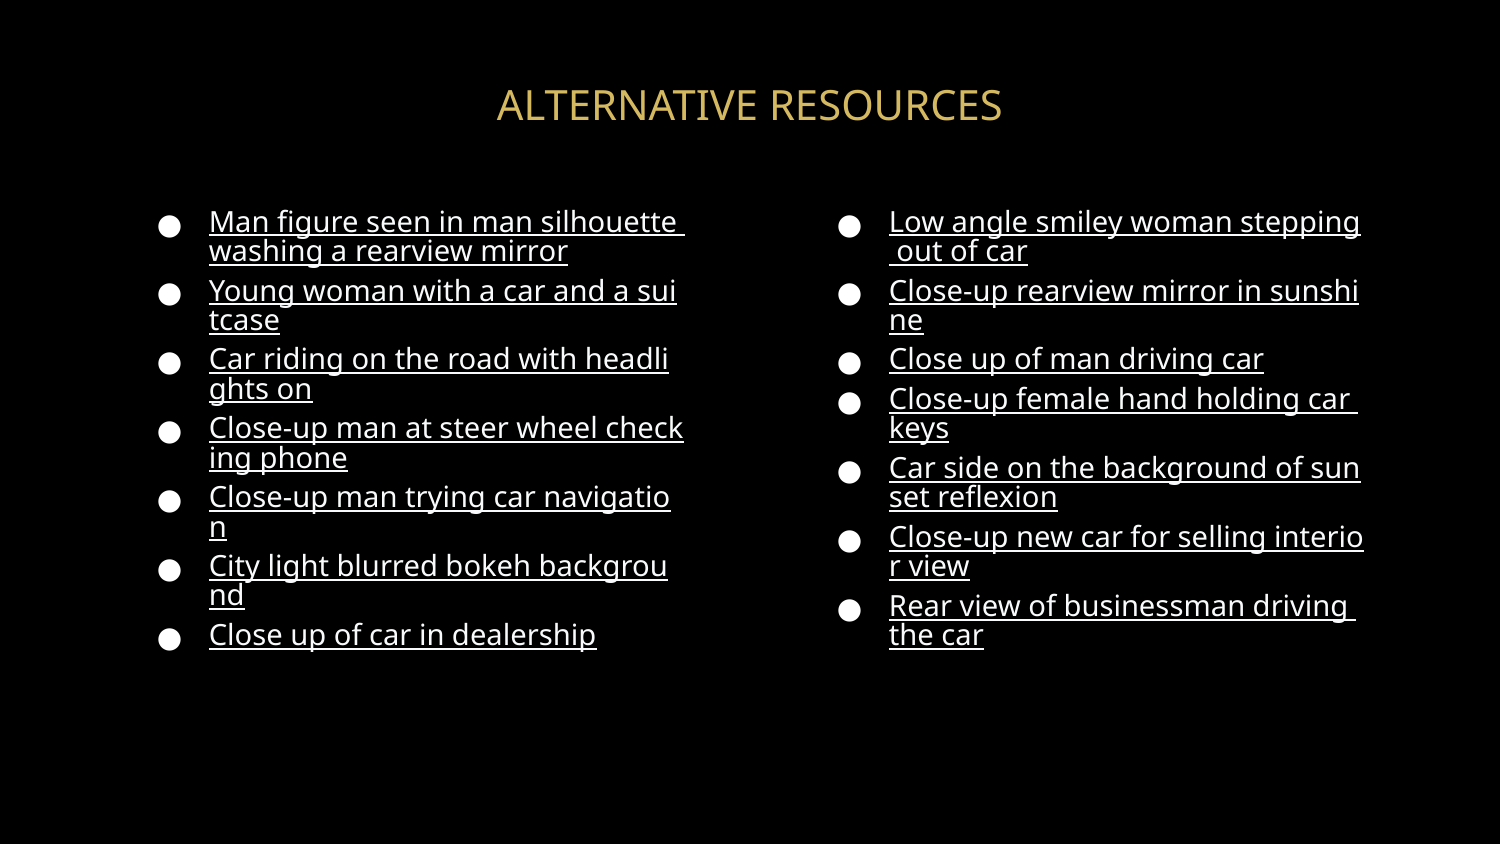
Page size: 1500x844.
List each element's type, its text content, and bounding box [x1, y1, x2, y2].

list Man figure seen in man silhouette washing a rearview mirror Young woman with a car and a suitcase Car riding on the road with headlights on Close-up man at steer wheel checking phone Close-up man trying car navigation City light blurred bokeh background Close up of car in dealership [118, 187, 702, 736]
list Low angle smiley woman stepping out of car Close-up rearview mirror in sunshine Close up of man driving car Close-up female hand holding car keys Car side on the background of sunset reflexion Close-up new car for selling interior view Rear view of businessman driving the car [798, 187, 1382, 736]
title ALTERNATIVE RESOURCES [349, 60, 1151, 144]
